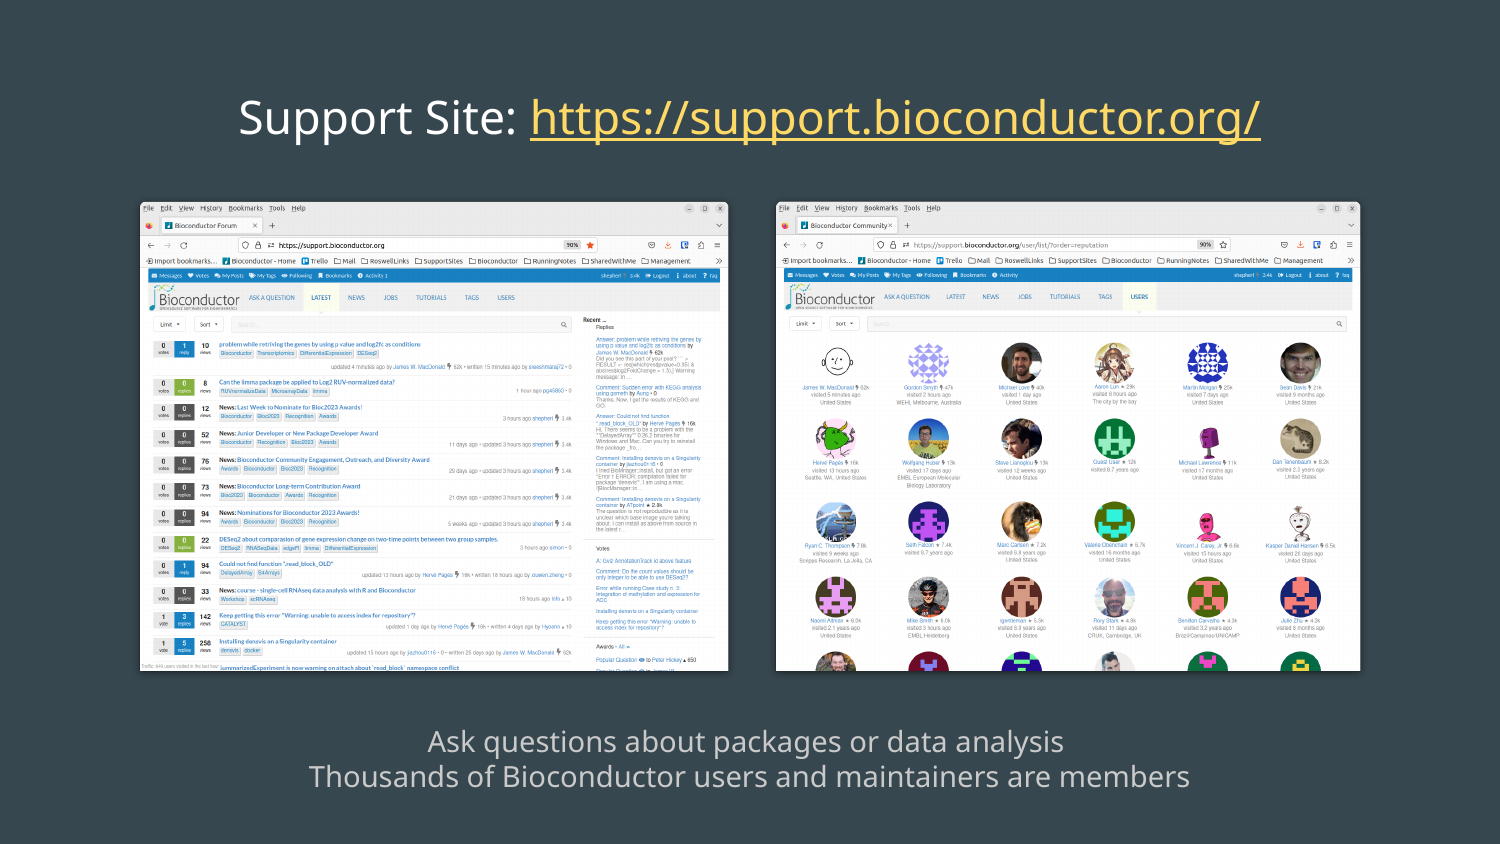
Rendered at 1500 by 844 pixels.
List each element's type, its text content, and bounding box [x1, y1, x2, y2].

title Support Site: https://support.bioconductor.org/ [51, 72, 1449, 167]
text_box Ask questions about packages or data analysis Thousands of Bioconductor users and maintainers are members [228, 708, 1272, 809]
picture [128, 191, 740, 684]
picture [764, 191, 1372, 684]
